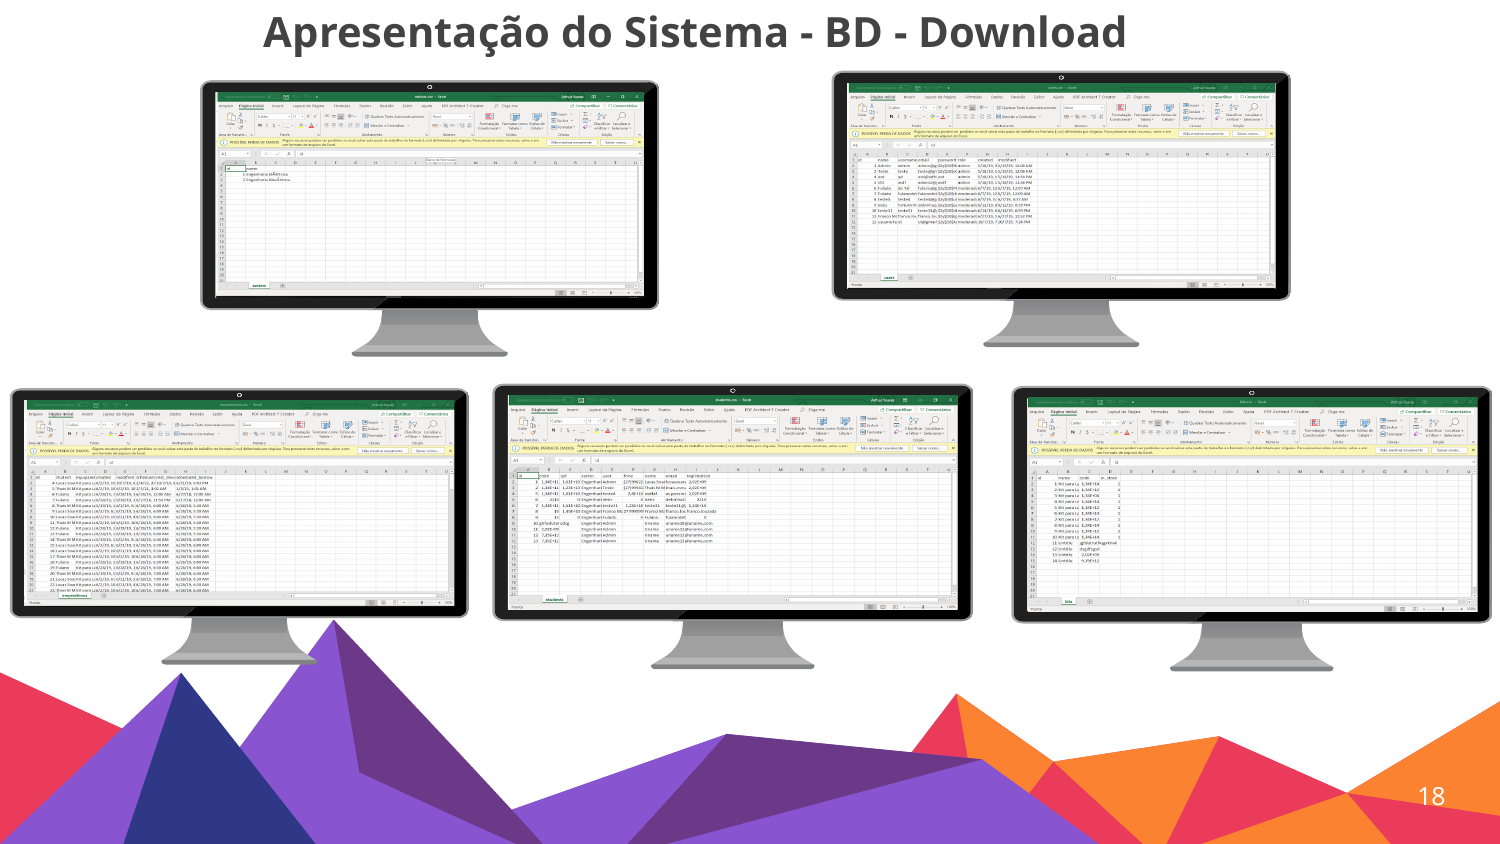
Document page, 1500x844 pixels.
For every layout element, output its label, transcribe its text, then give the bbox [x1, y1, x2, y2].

text_box [9, 388, 470, 665]
slide_number <number> [1402, 764, 1493, 830]
picture [1028, 397, 1478, 612]
text_box [200, 80, 660, 357]
text_box [492, 383, 974, 670]
text_box [831, 70, 1292, 348]
picture [216, 92, 644, 298]
picture [847, 83, 1276, 289]
text_box [1011, 385, 1493, 672]
picture [507, 395, 958, 610]
picture [24, 400, 455, 607]
title Apresentação do Sistema - BD - Download [248, 21, 1292, 71]
